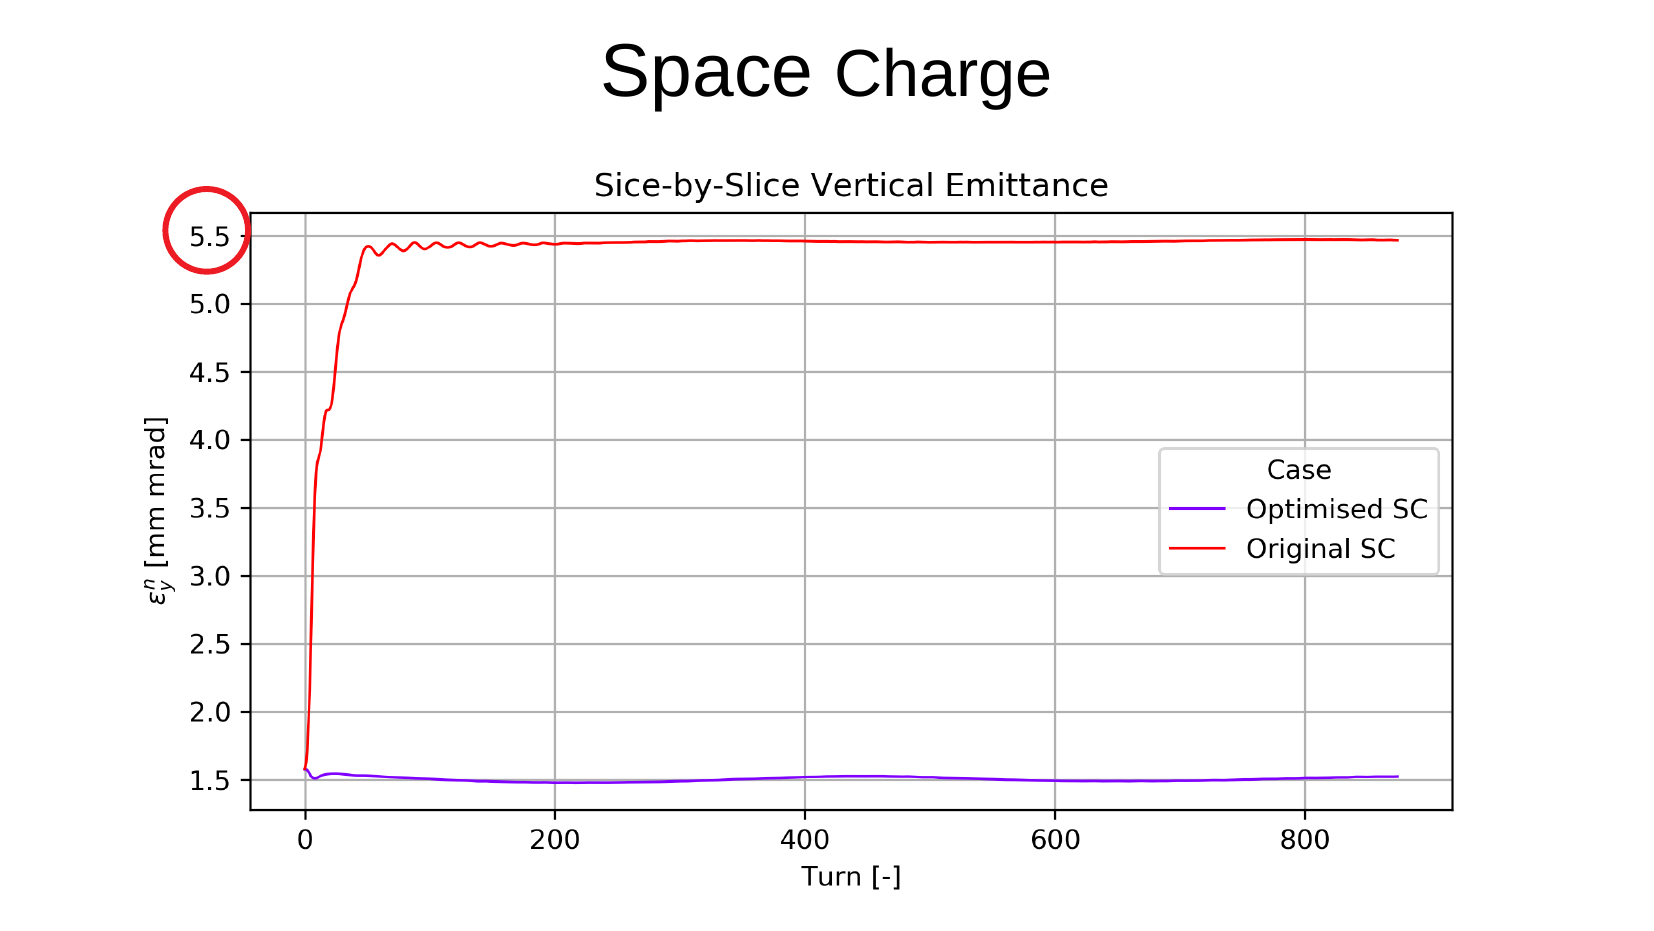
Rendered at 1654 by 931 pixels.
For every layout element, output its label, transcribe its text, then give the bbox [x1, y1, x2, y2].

title Space Charge [82, 0, 1571, 119]
picture [56, 119, 1607, 895]
